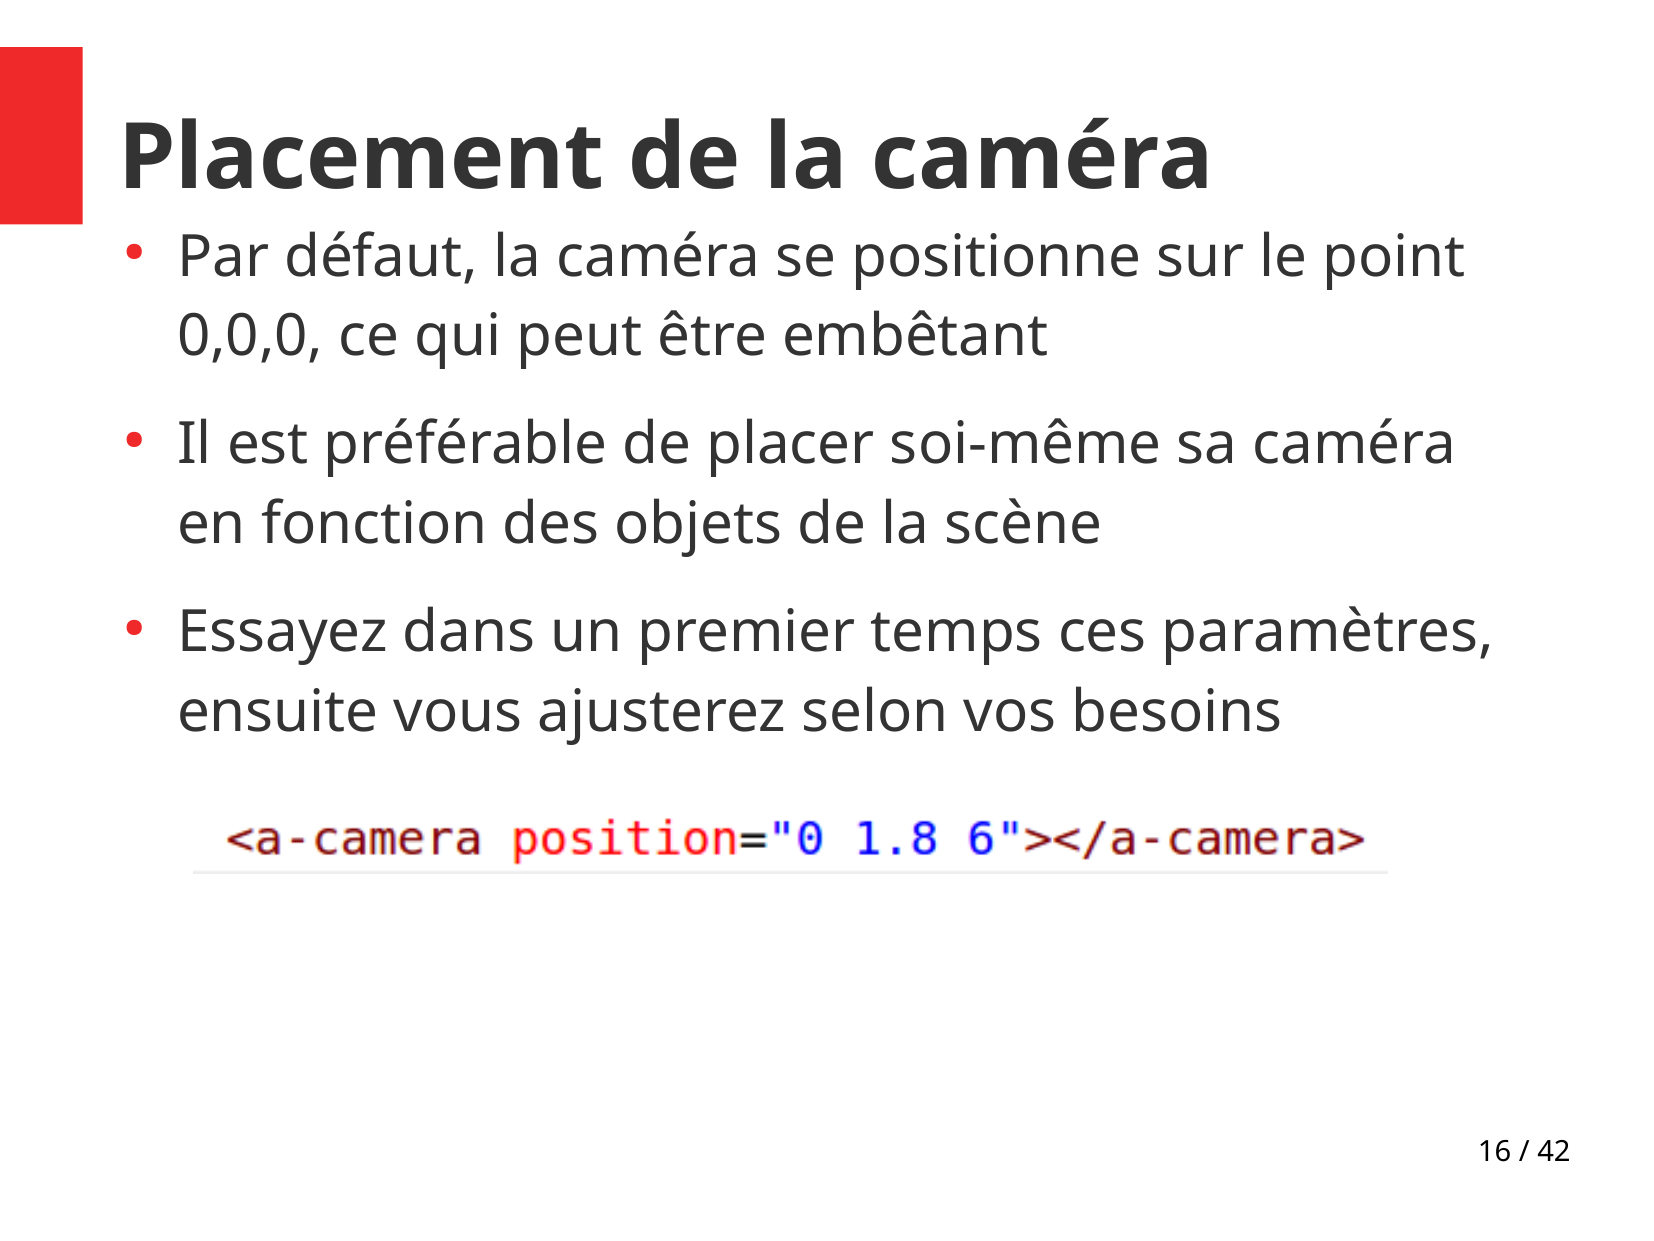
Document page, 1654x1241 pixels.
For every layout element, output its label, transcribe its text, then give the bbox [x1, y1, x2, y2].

picture [193, 803, 1388, 875]
title Placement de la caméra [118, 49, 1571, 257]
list Par défaut, la caméra se positionne sur le point 0,0,0, ce qui peut être embêtant Il est préférable de placer soi-même sa caméra en fonction des objets de la scène Essayez dans un premier temps ces paramètres, ensuite vous ajusterez selon vos besoins [106, 213, 1524, 934]
